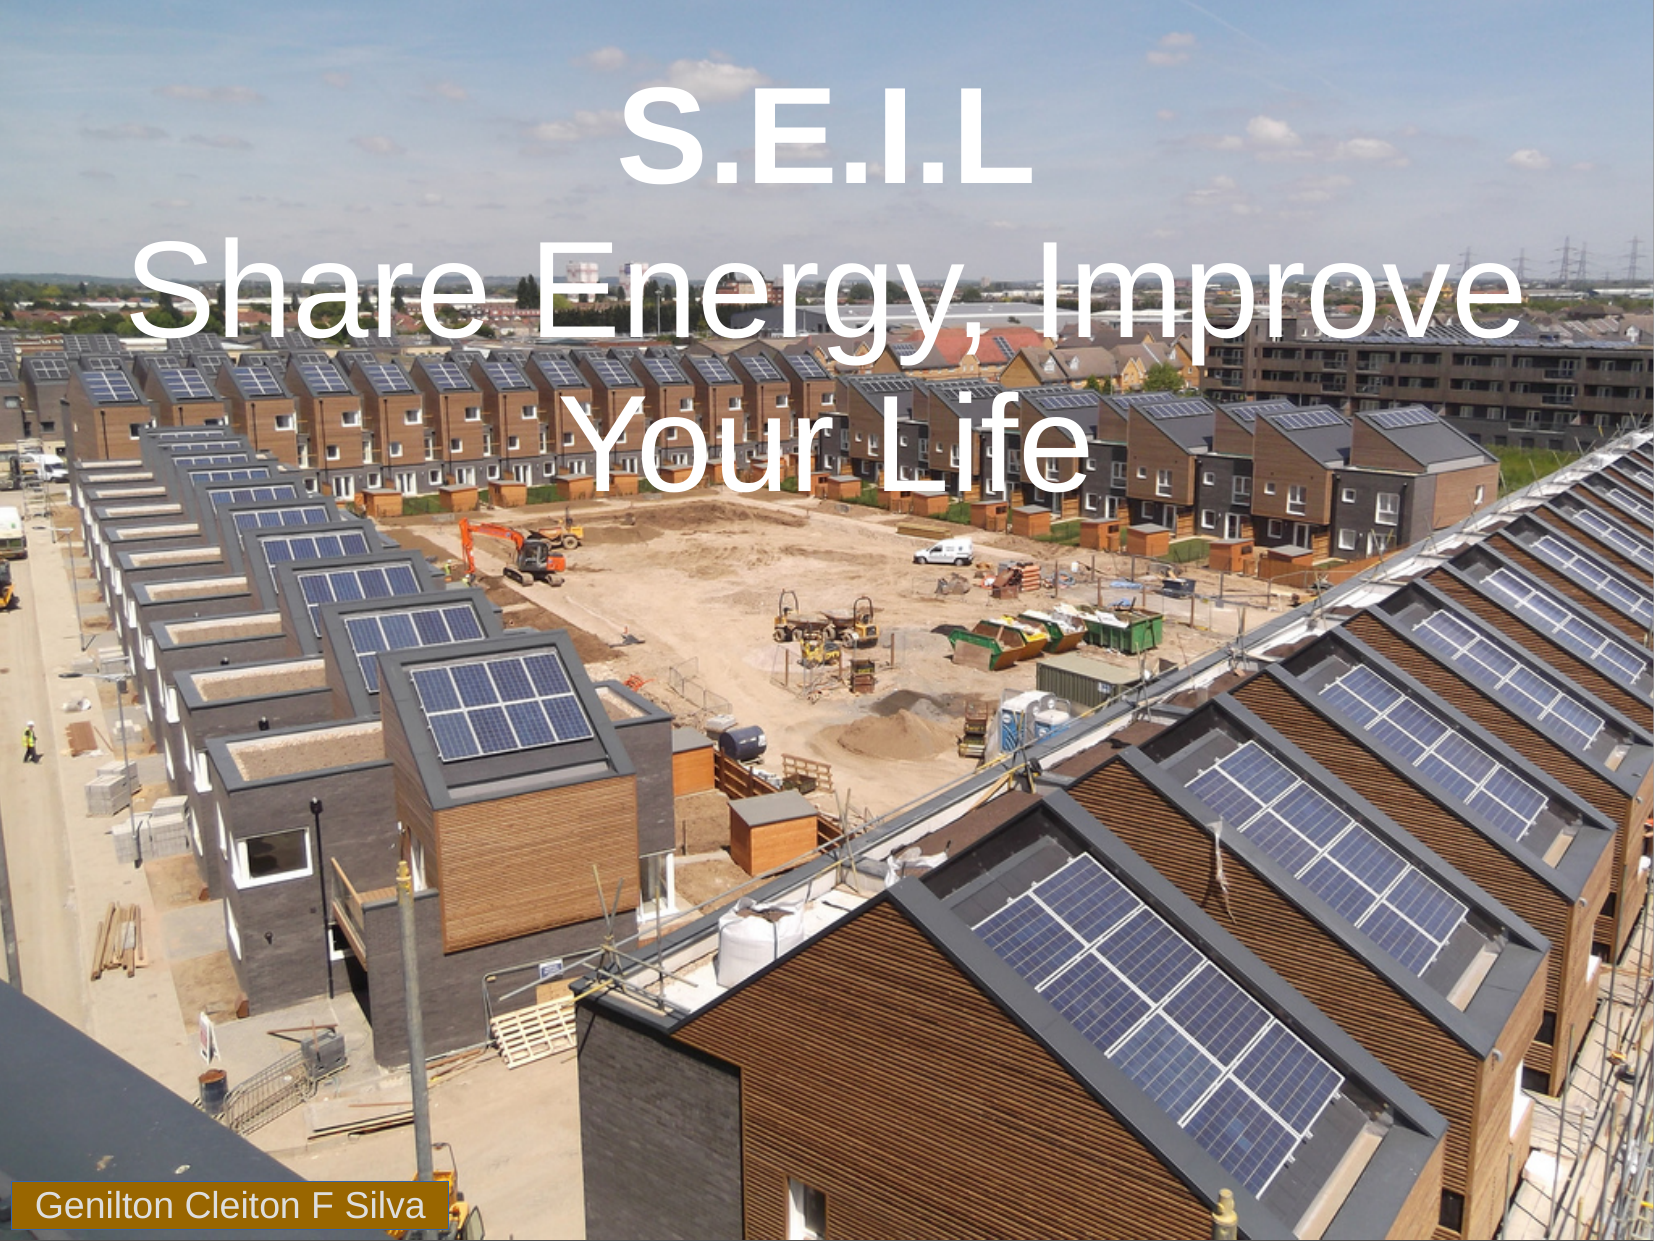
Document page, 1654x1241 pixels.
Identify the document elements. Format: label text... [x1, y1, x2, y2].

text_box Genilton Cleiton F Silva [11, 1181, 449, 1230]
picture [0, 0, 1654, 1241]
subtitle S.E.I.L Share Energy, Improve Your Life [82, 0, 1571, 650]
